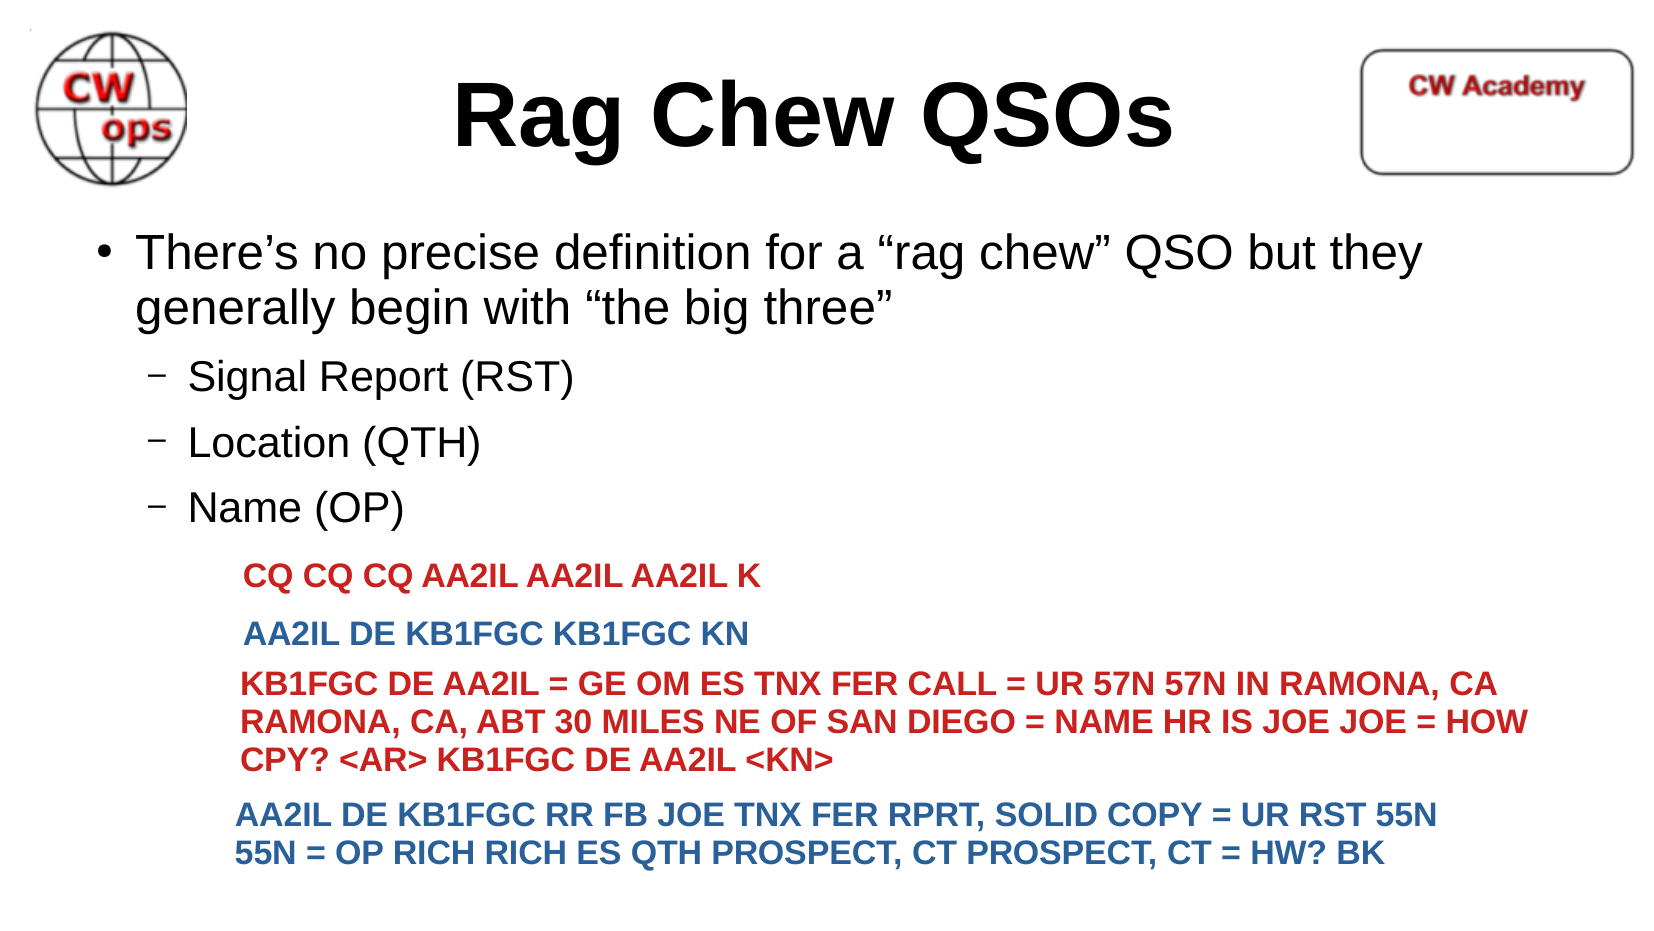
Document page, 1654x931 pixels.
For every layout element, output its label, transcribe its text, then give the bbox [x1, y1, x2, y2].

picture [30, 29, 187, 194]
picture [1571, 37, 1640, 186]
list There’s no precise definition for a “rag chew” QSO but they generally begin with “the big three” Signal Report (RST) Location (QTH) Name (OP) CQ CQ CQ AA2IL AA2IL AA2IL K AA2IL DE KB1FGC KB1FGC KN KB1FGC DE AA2IL = GE OM ES TNX FER CALL = UR 57N 57N IN RAMONA, CA RAMONA, CA, ABT 30 MILES NE OF SAN DIEGO = NAME HR IS JOE JOE = HOW CPY? <AR> KB1FGC DE AA2IL <KN> AA2IL DE KB1FGC RR FB JOE TNX FER RPRT, SOLID COPY = UR RST 55N 55N = OP RICH RICH ES QTH PROSPECT, CT PROSPECT, CT = HW? BK [82, 225, 1571, 915]
title Rag Chew QSOs [82, 37, 1571, 193]
